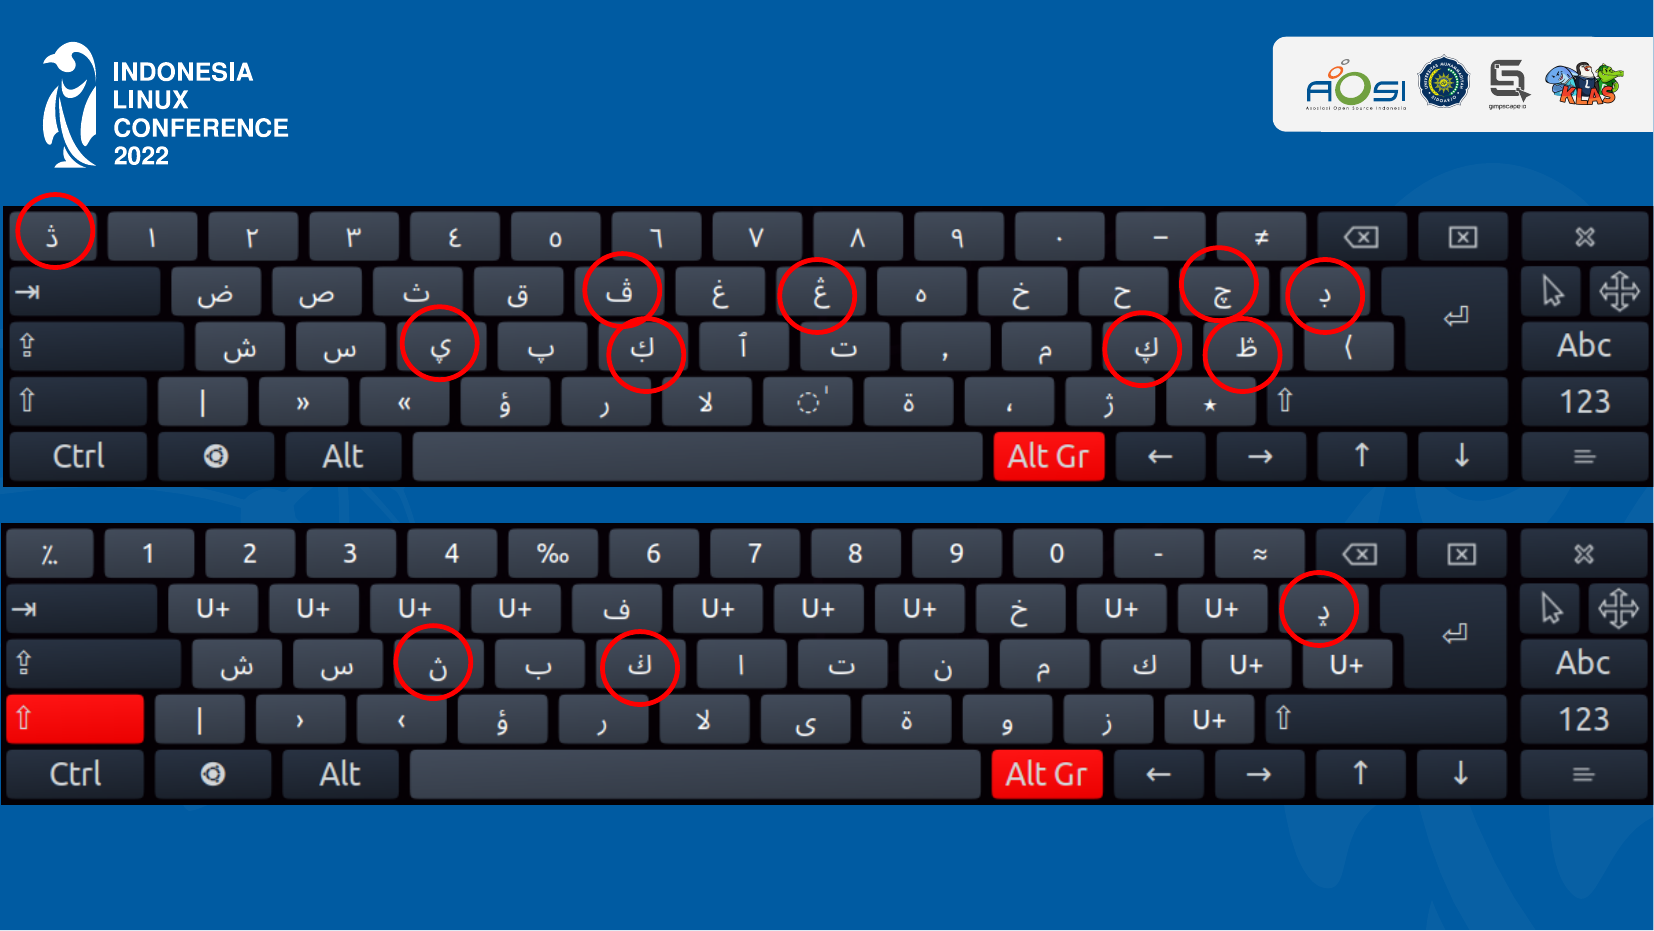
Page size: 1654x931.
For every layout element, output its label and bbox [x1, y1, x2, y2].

picture [3, 206, 1654, 488]
picture [1, 523, 1654, 805]
picture [1417, 54, 1471, 108]
picture [21, 206, 90, 265]
picture [1545, 62, 1624, 105]
